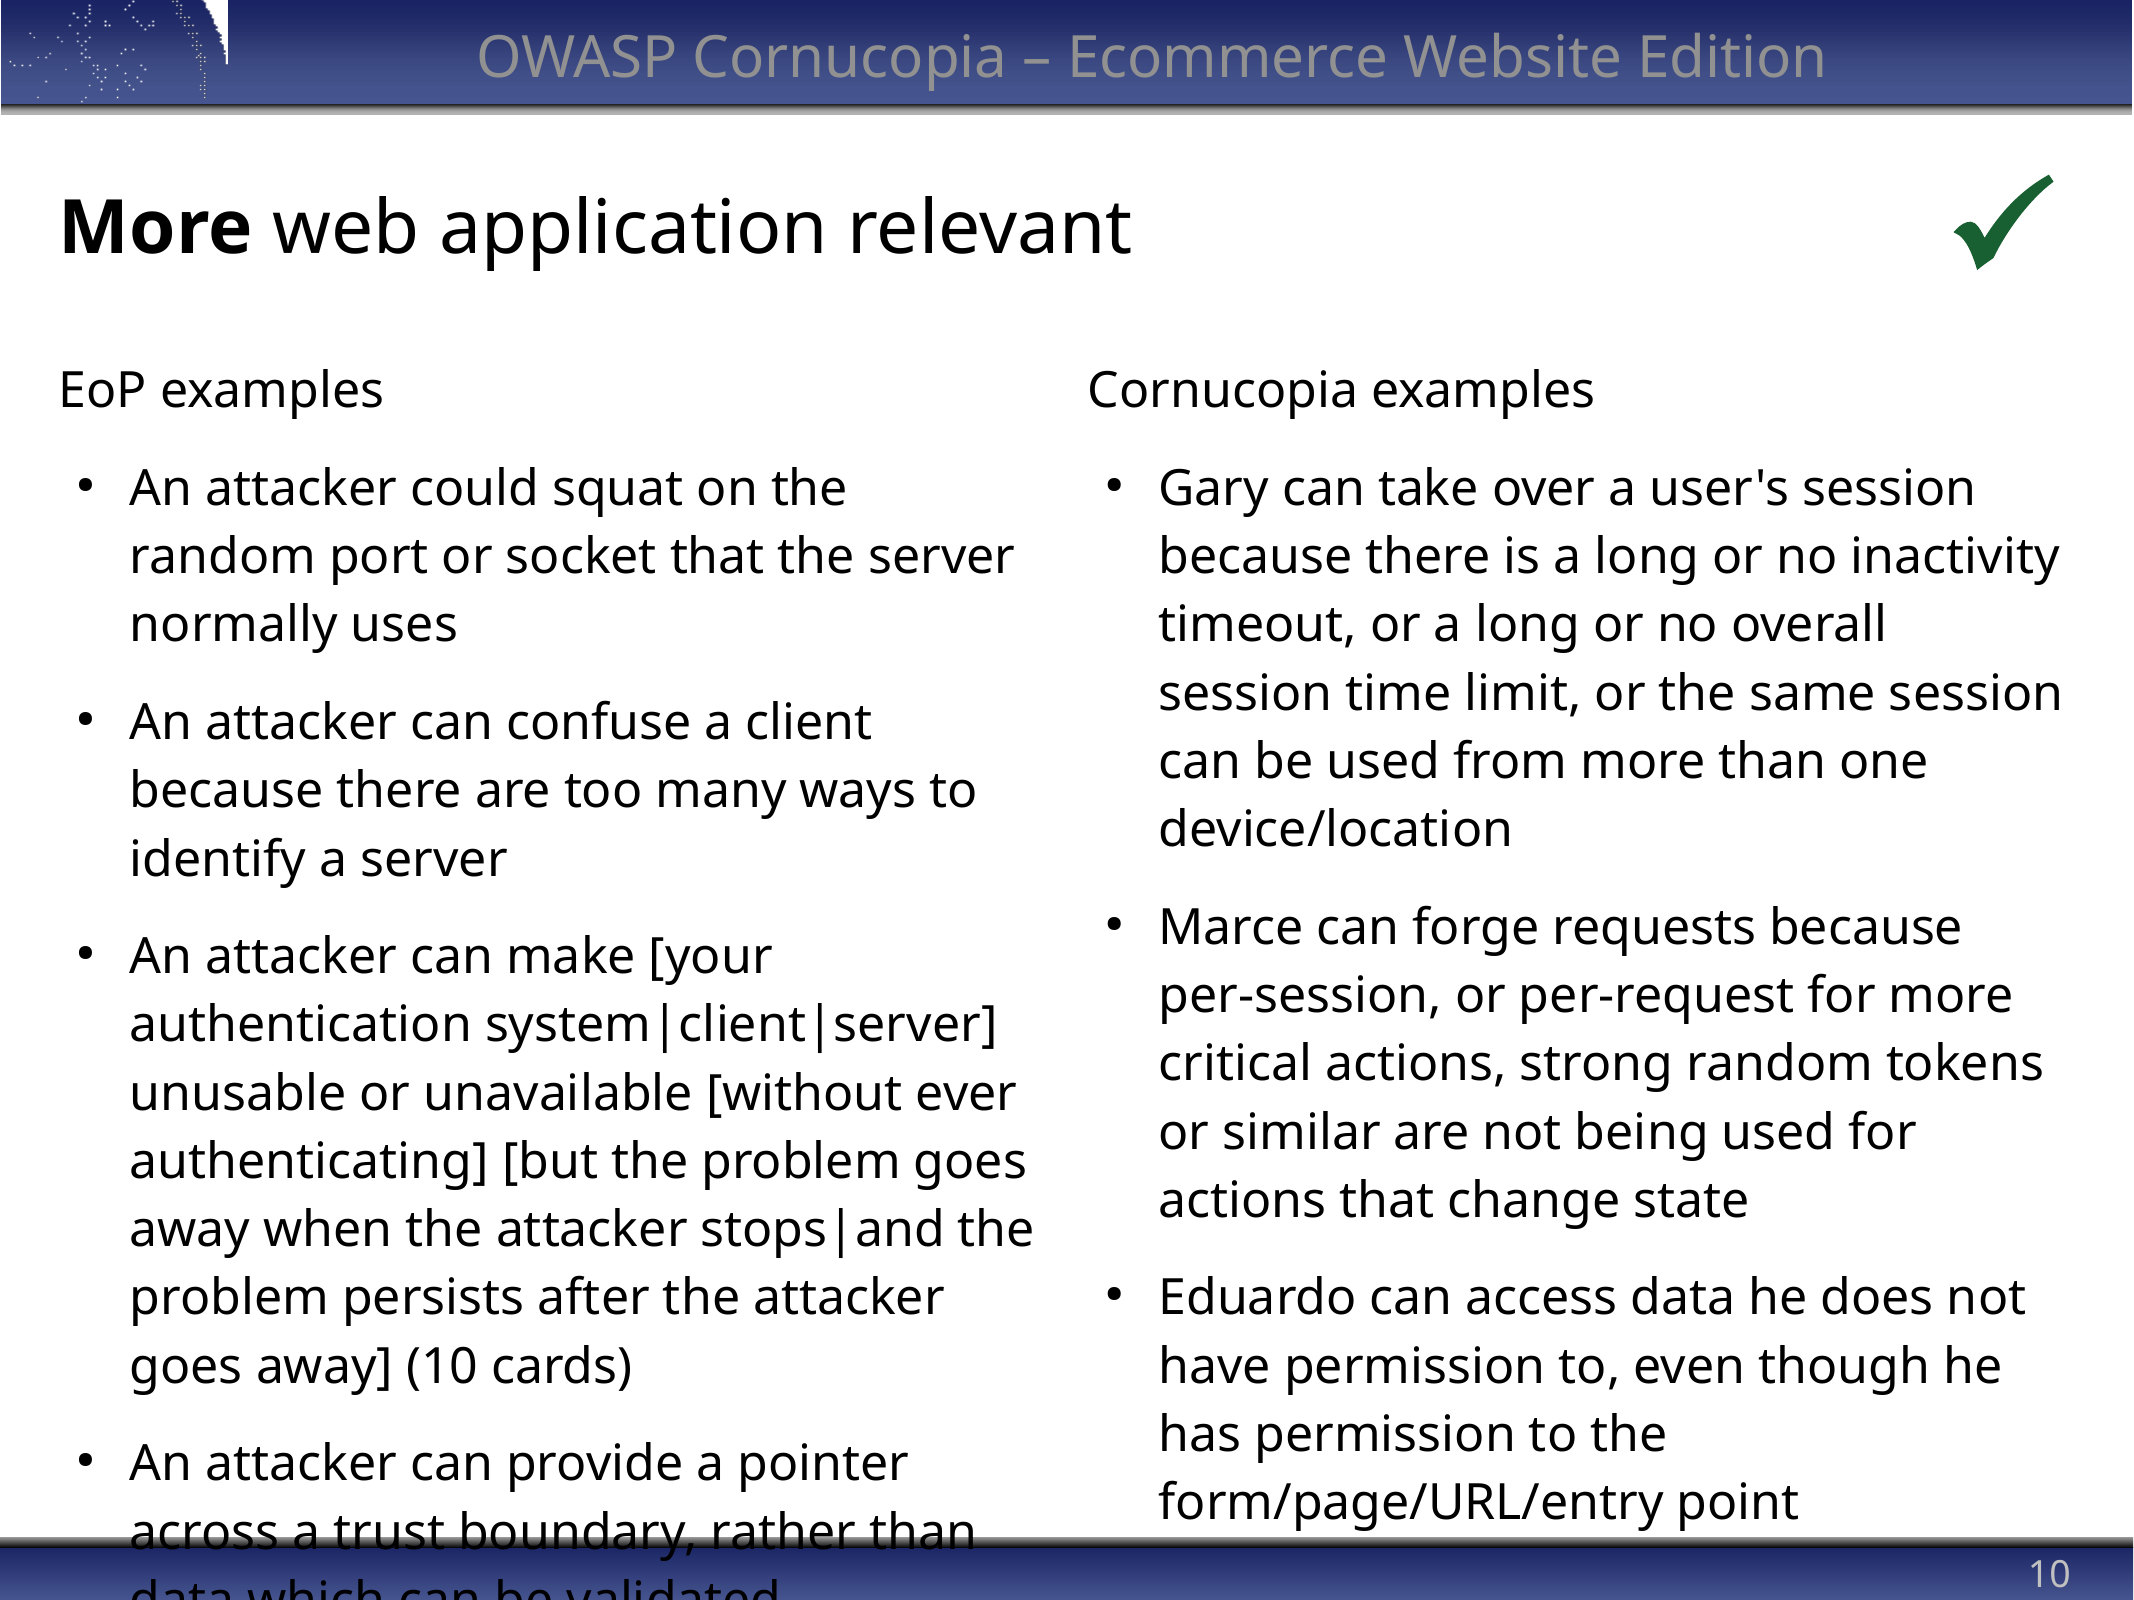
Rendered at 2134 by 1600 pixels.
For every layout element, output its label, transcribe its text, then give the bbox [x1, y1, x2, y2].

list EoP examples An attacker could squat on the random port or socket that the server normally uses An attacker can confuse a client because there are too many ways to identify a server An attacker can make [your authentication system|client|server] unusable or unavailable [without ever authenticating] [but the problem goes away when the attacker stops|and the problem persists after the attacker goes away] (10 cards) An attacker can provide a pointer across a trust boundary, rather than data which can be validated [58, 354, 1039, 1536]
list Cornucopia examples Gary can take over a user's session because there is a long or no inactivity timeout, or a long or no overall session time limit, or the same session can be used from more than one device/location Marce can forge requests because per-session, or per-request for more critical actions, strong random tokens or similar are not being used for actions that change state Eduardo can access data he does not have permission to, even though he has permission to the form/page/URL/entry point [1087, 354, 2068, 1536]
title More web application relevant [58, 124, 2126, 325]
list ü [1730, 177, 2061, 325]
